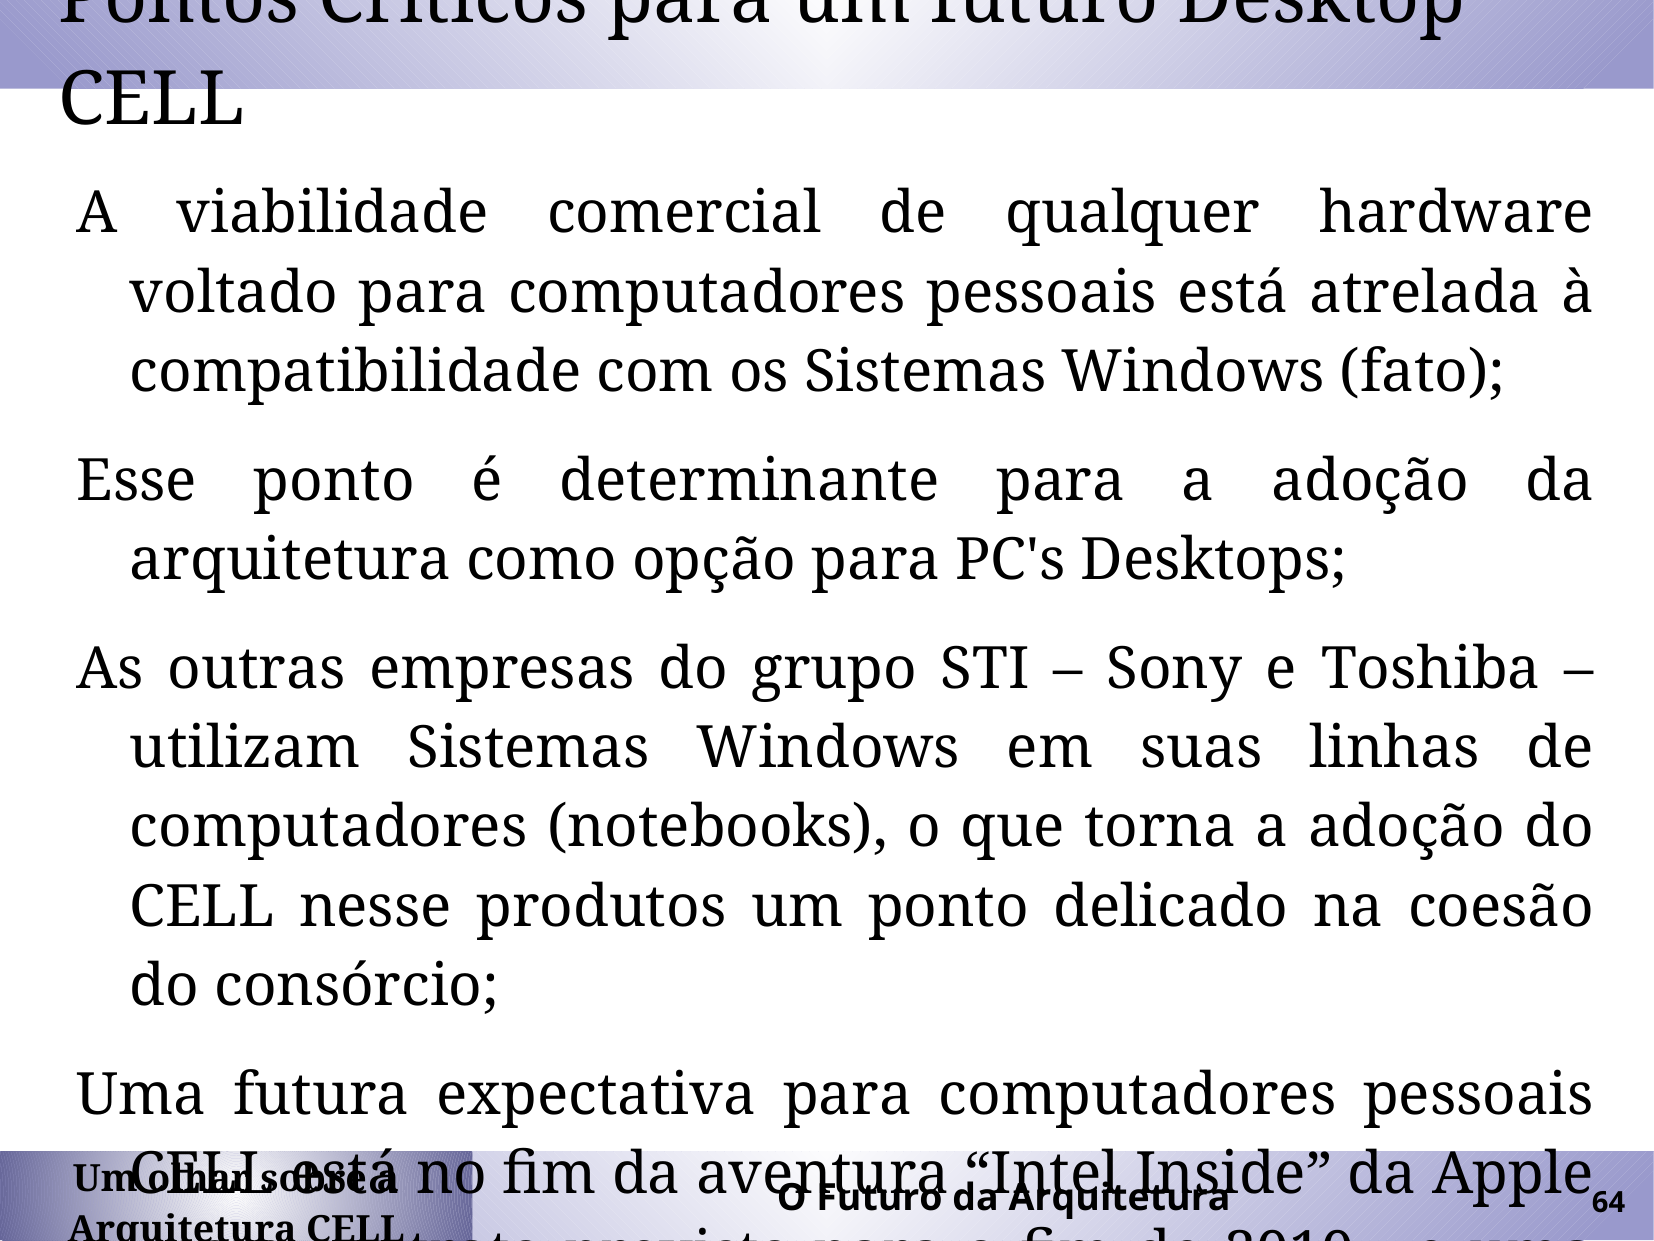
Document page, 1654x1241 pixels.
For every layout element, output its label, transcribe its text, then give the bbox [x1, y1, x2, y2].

title Pontos Críticos para um futuro Desktop CELL [59, 6, 1536, 82]
list A viabilidade comercial de qualquer hardware voltado para computadores pessoais está atrelada à compatibilidade com os Sistemas Windows (fato); Esse ponto é determinante para a adoção da arquitetura como opção para PC's Desktops; As outras empresas do grupo STI – Sony e Toshiba – utilizam Sistemas Windows em suas linhas de computadores (notebooks), o que torna a adoção do CELL nesse produtos um ponto delicado na coesão do consórcio; Uma futura expectativa para computadores pessoais CELL está no fim da aventura “Intel Inside” da Apple - com contrato previsto para o fim de 2010 - e uma possível reaproximação IBM/ Apple, dada a experiência anterior dessa na plataforma PowerPC; [59, 170, 1595, 1075]
text_box O Futuro da Arquitetura [501, 1151, 1506, 1241]
